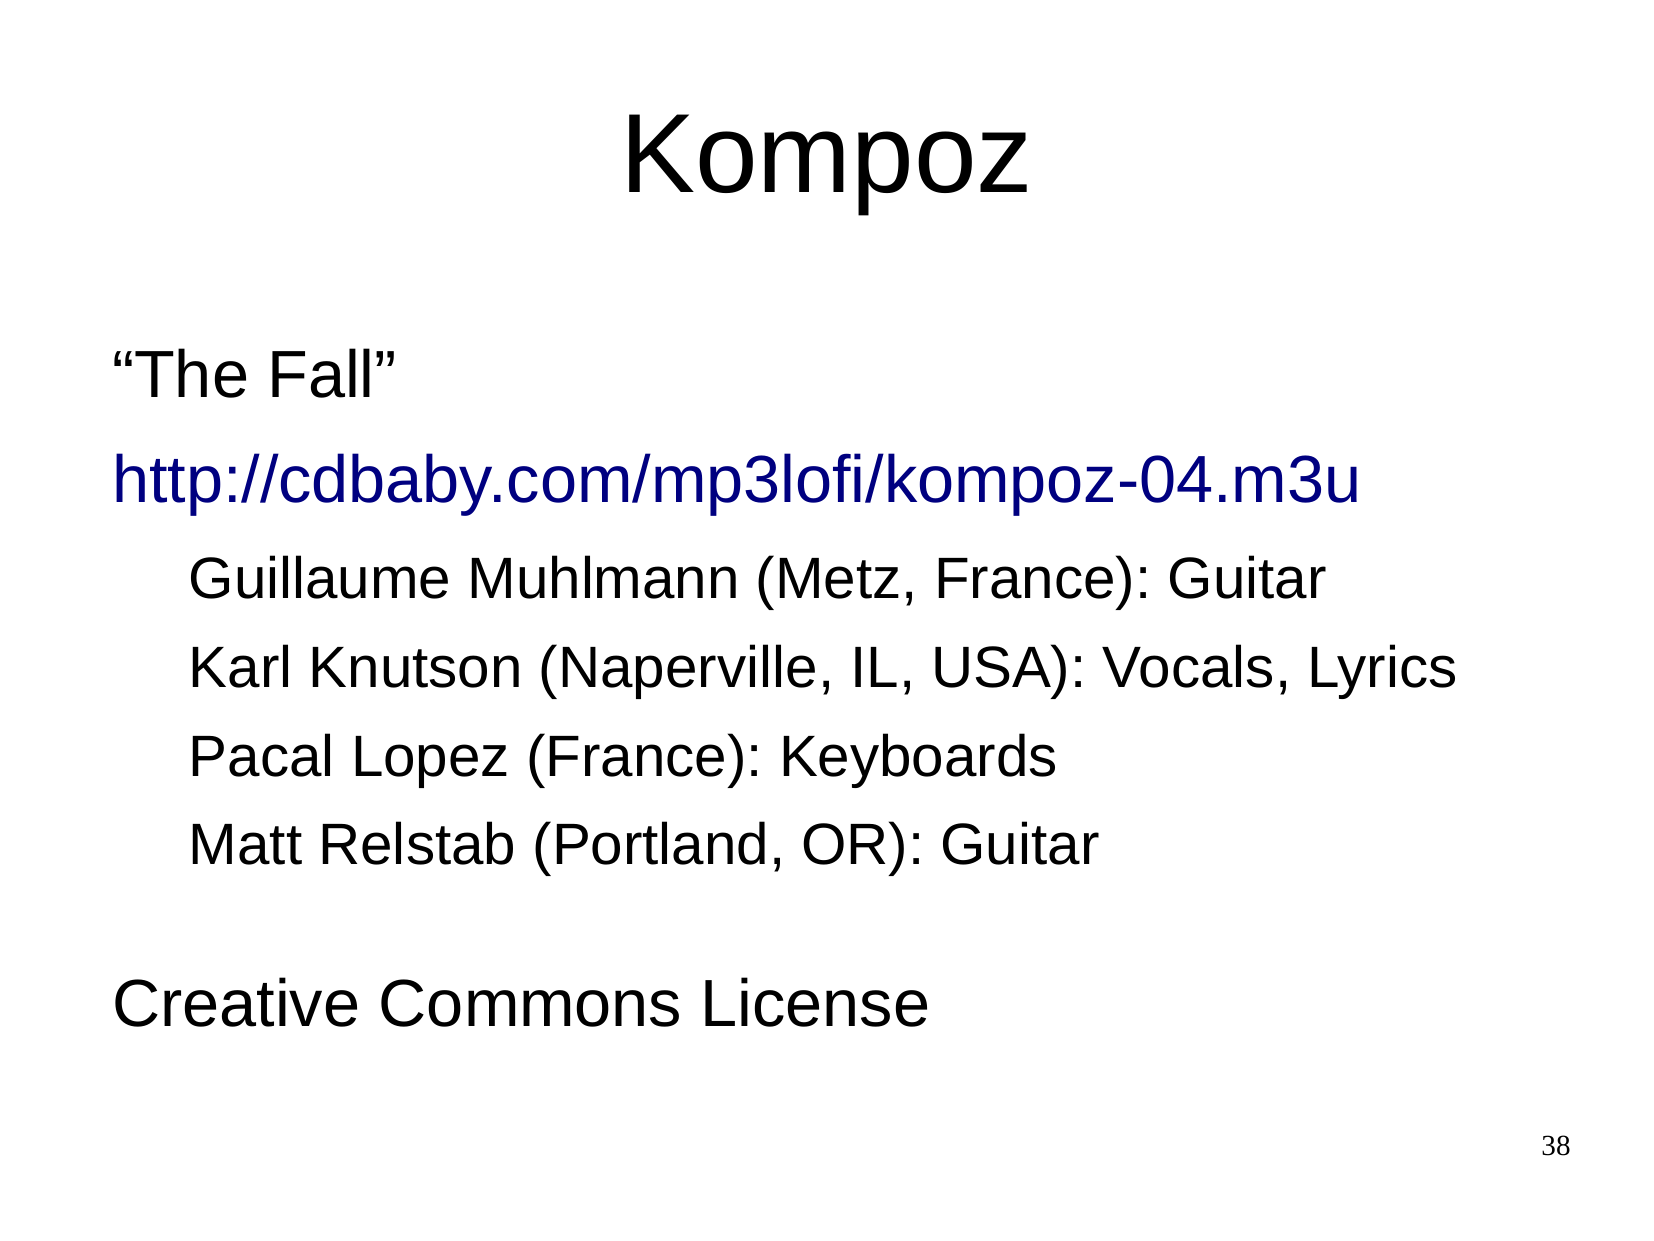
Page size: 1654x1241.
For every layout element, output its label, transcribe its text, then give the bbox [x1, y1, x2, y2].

list “The Fall” http://cdbaby.com/mp3lofi/kompoz-04.m3u Guillaume Muhlmann (Metz, France): Guitar Karl Knutson (Naperville, IL, USA): Vocals, Lyrics Pacal Lopez (France): Keyboards Matt Relstab (Portland, OR): Guitar Creative Commons License [94, 337, 1583, 1040]
title Kompoz [82, 49, 1571, 257]
